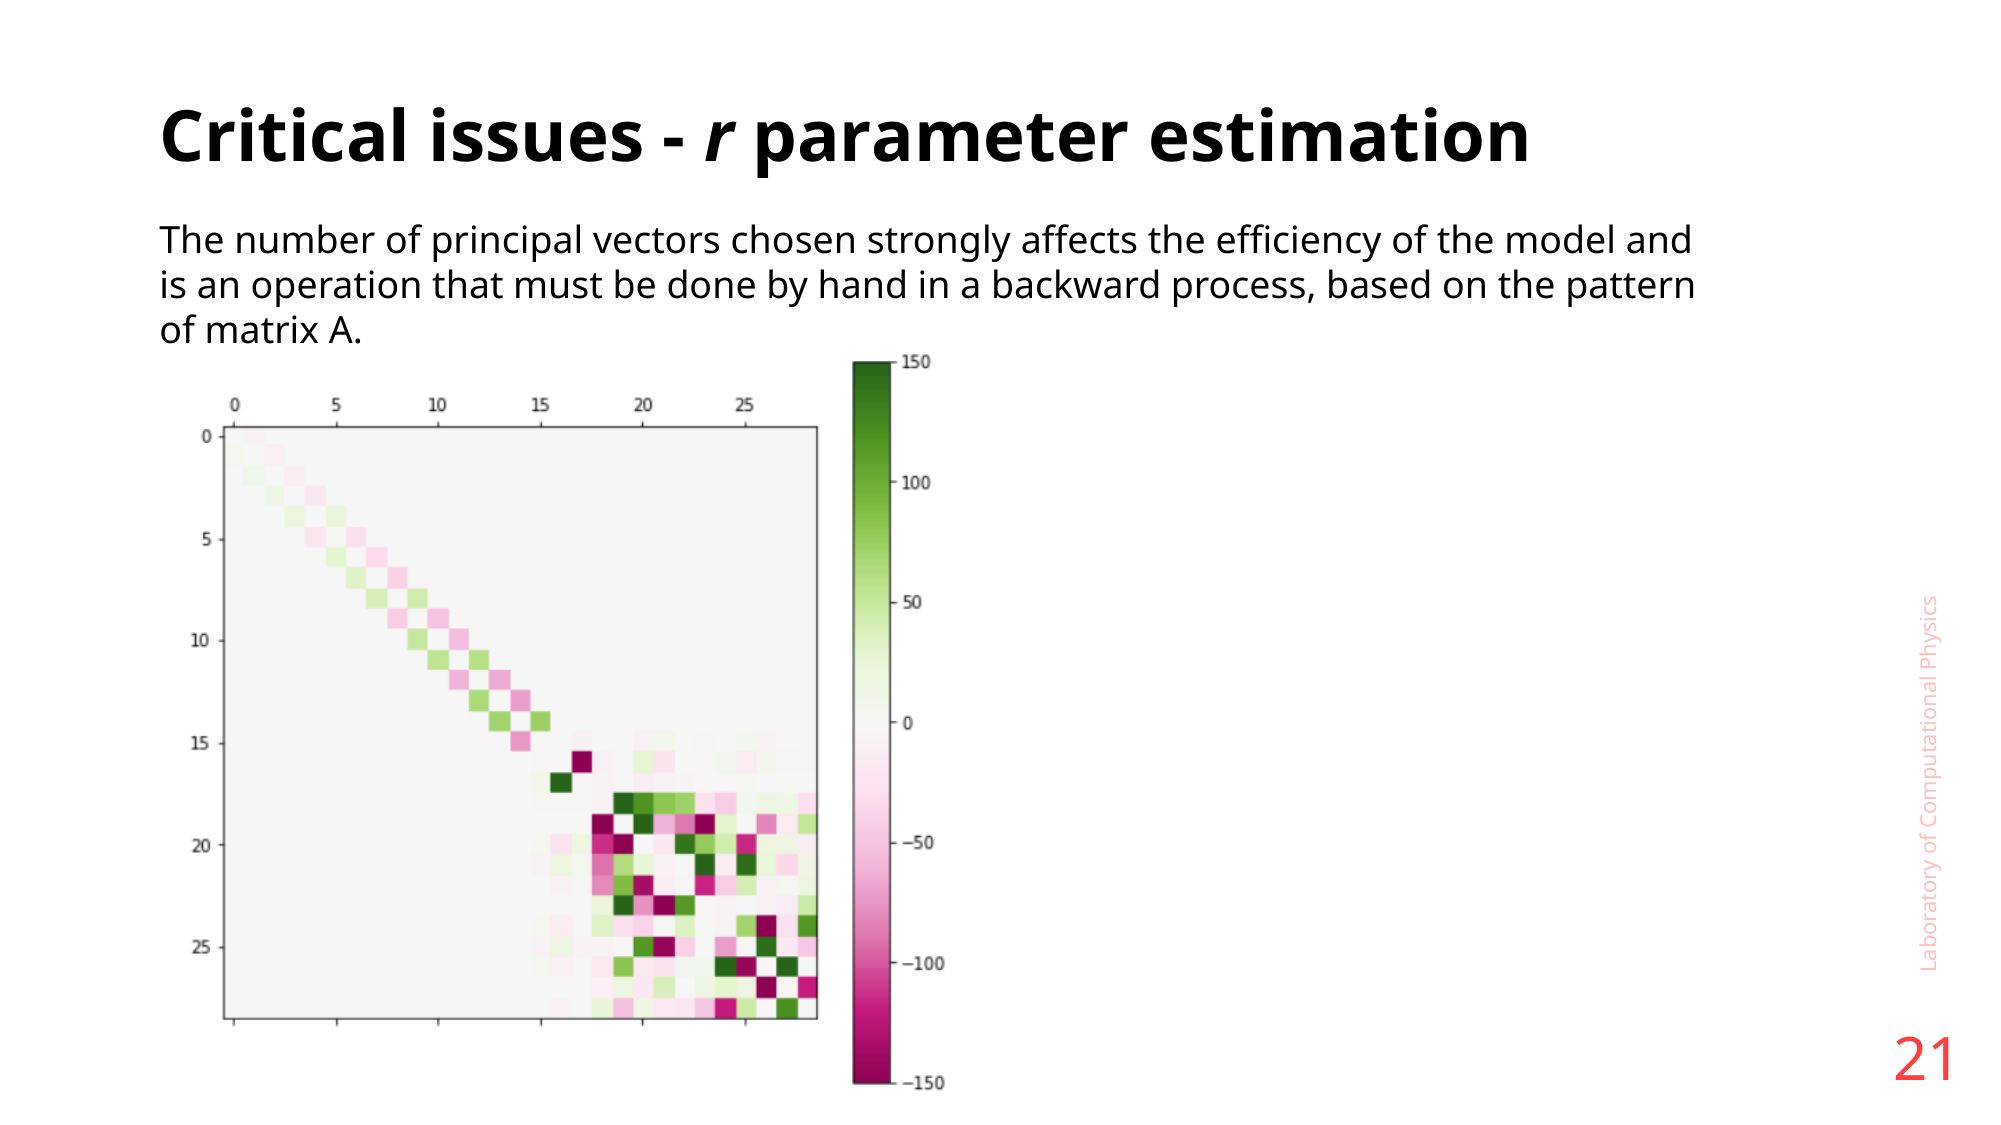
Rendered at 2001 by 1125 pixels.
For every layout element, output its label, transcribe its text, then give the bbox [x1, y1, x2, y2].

footer Laboratory of Computational Physics [1897, 400, 1958, 988]
text_box The number of principal vectors chosen strongly affects the efficiency of the model and is an operation that must be done by hand in a backward process, based on the pattern of matrix A. [144, 208, 1735, 360]
picture [94, 331, 959, 1110]
title Critical issues - r parameter estimation [144, 36, 1735, 185]
slide_number 21 [1852, 1012, 2000, 1110]
